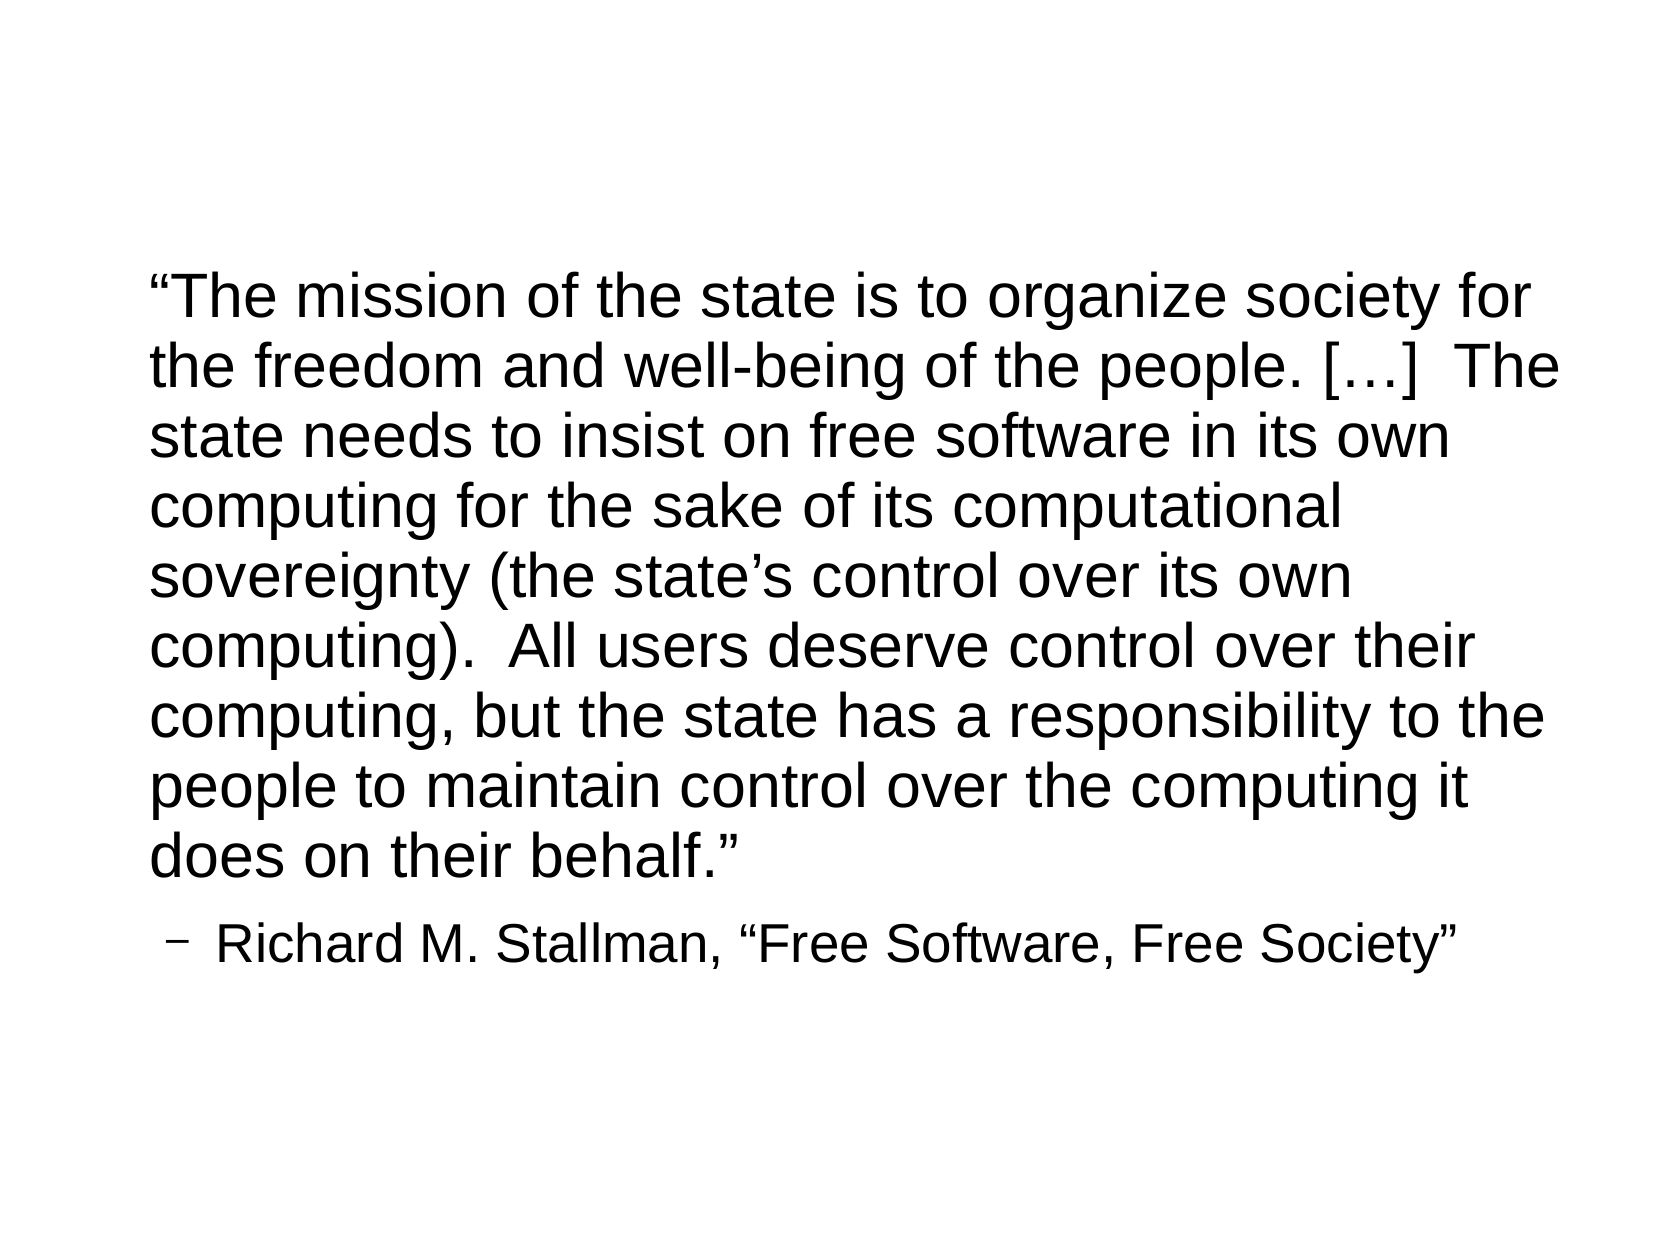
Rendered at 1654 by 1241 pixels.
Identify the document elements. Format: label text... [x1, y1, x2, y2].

list “The mission of the state is to organize society for the freedom and well-being of the people. […] The state needs to insist on free software in its own computing for the sake of its computational sovereignty (the state’s control over its own computing). All users deserve control over their computing, but the state has a responsibility to the people to maintain control over the computing it does on their behalf.” Richard M. Stallman, “Free Software, Free Society” [82, 260, 1571, 980]
